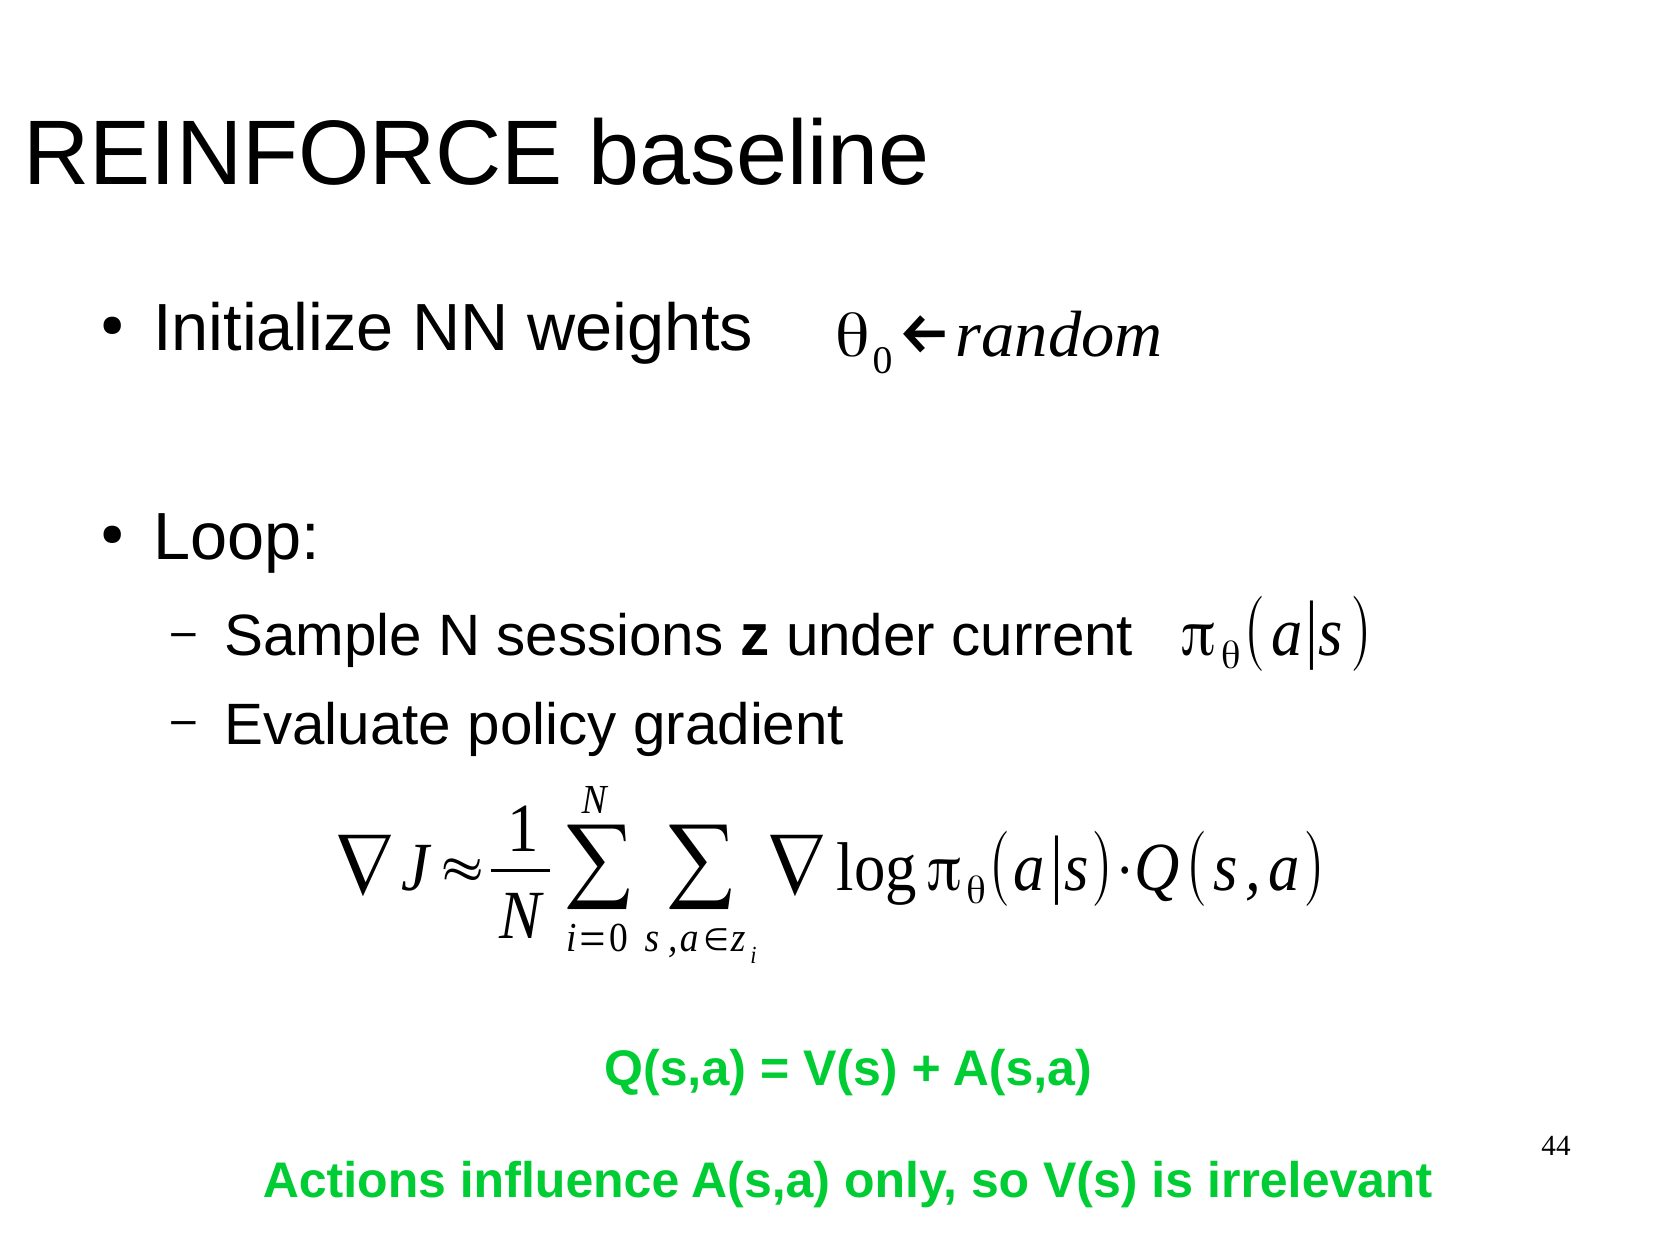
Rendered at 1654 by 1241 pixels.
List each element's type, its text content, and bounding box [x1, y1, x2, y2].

chart [818, 299, 1179, 384]
title REINFORCE baseline [23, 49, 1512, 257]
chart [1166, 590, 1385, 674]
list Initialize NN weights Loop: Sample N sessions z under current Evaluate policy gradient [82, 290, 1571, 1186]
text_box Q(s,a) = V(s) + A(s,a) Actions influence A(s,a) only, so V(s) is irrelevant [225, 1032, 1471, 1217]
